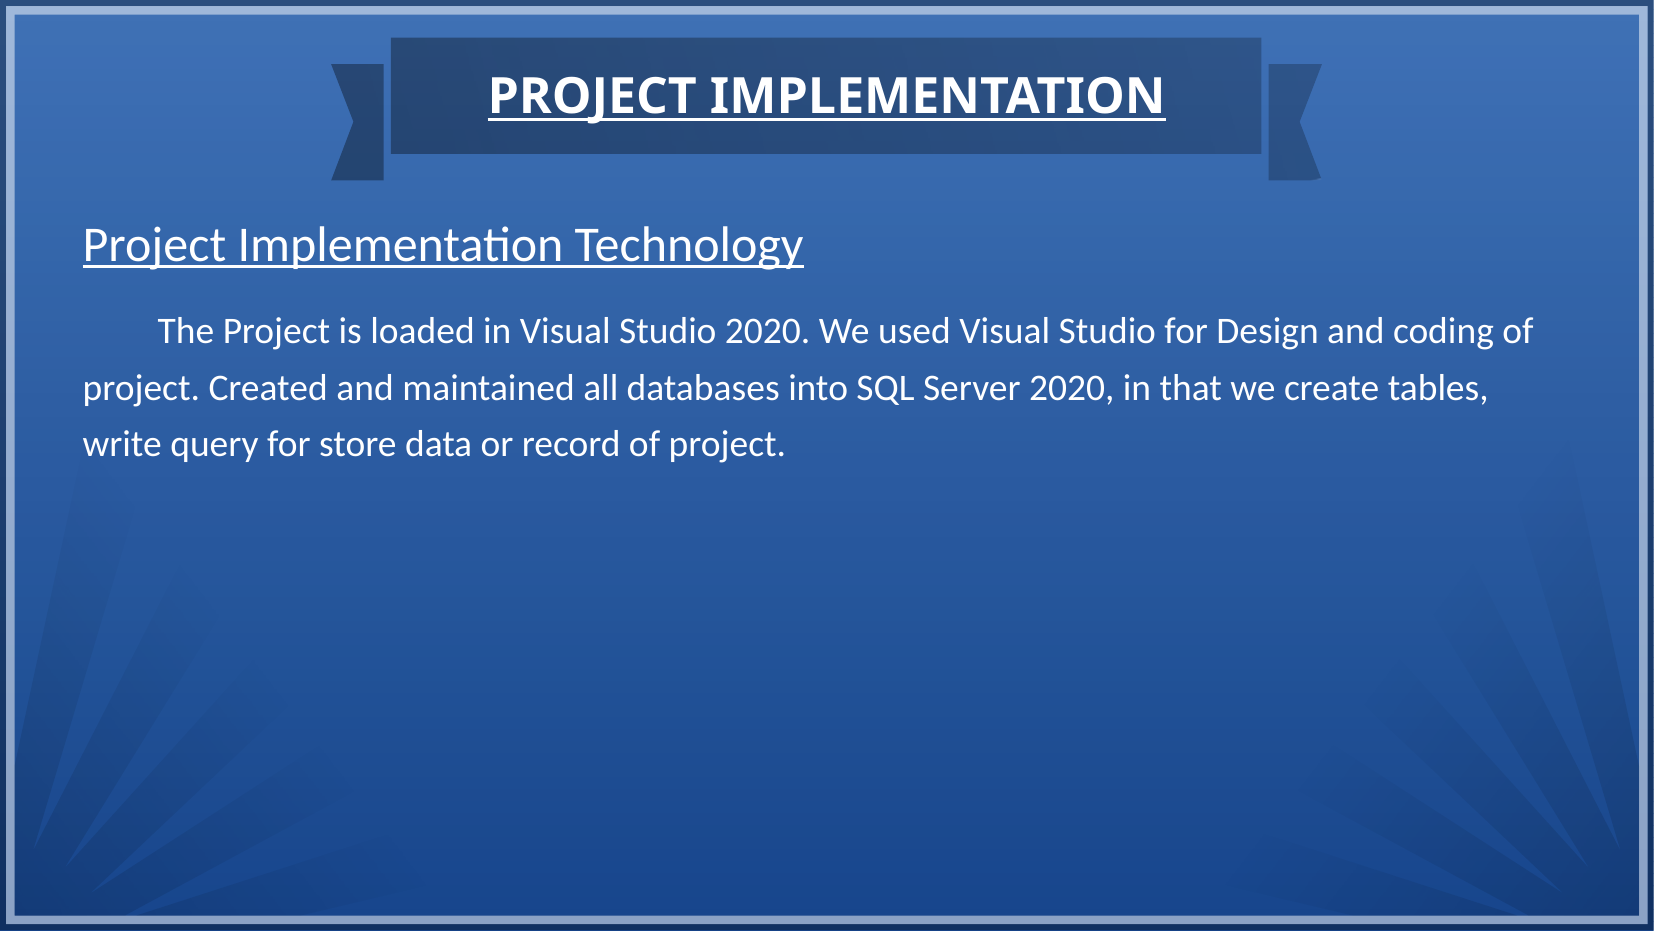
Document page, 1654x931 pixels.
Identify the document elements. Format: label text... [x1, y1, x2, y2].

title PROJECT IMPLEMENTATION [389, 35, 1264, 154]
list Project Implementation Technology The Project is loaded in Visual Studio 2020. We used Visual Studio for Design and coding of project. Created and maintained all databases into SQL Server 2020, in that we create tables, write query for store data or record of project. [82, 224, 1571, 848]
